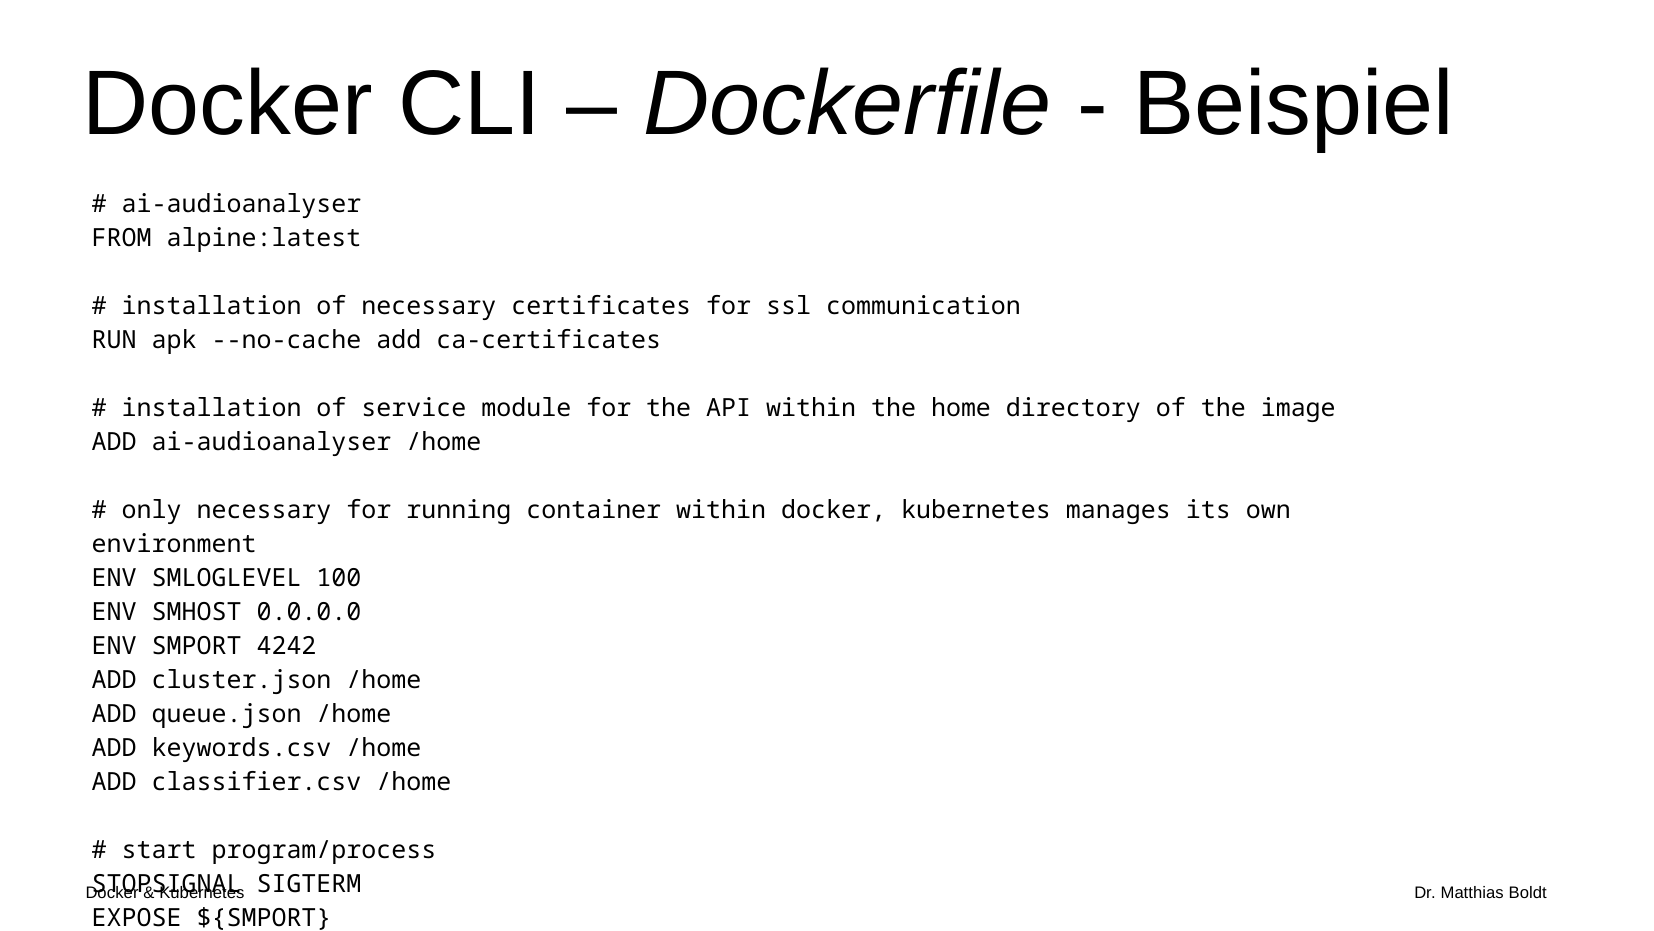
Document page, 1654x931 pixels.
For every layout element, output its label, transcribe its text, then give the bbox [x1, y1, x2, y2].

text_box Docker & Kubernetes Dr. Matthias Boldt [70, 875, 1563, 910]
title Docker CLI – Dockerfile - Beispiel [82, 25, 1571, 181]
text_box # ai-audioanalyser FROM alpine:latest # installation of necessary certificates for ssl communication RUN apk --no-cache add ca-certificates # installation of service module for the API within the home directory of the image ADD ai-audioanalyser /home # only necessary for running container within docker, kubernetes manages its own environment ENV SMLOGLEVEL 100 ENV SMHOST 0.0.0.0 ENV SMPORT 4242 ADD cluster.json /home ADD queue.json /home ADD keywords.csv /home ADD classifier.csv /home # start program/process STOPSIGNAL SIGTERM EXPOSE ${SMPORT} ENTRYPOINT /home/ai-audioanalyser [76, 178, 1447, 871]
